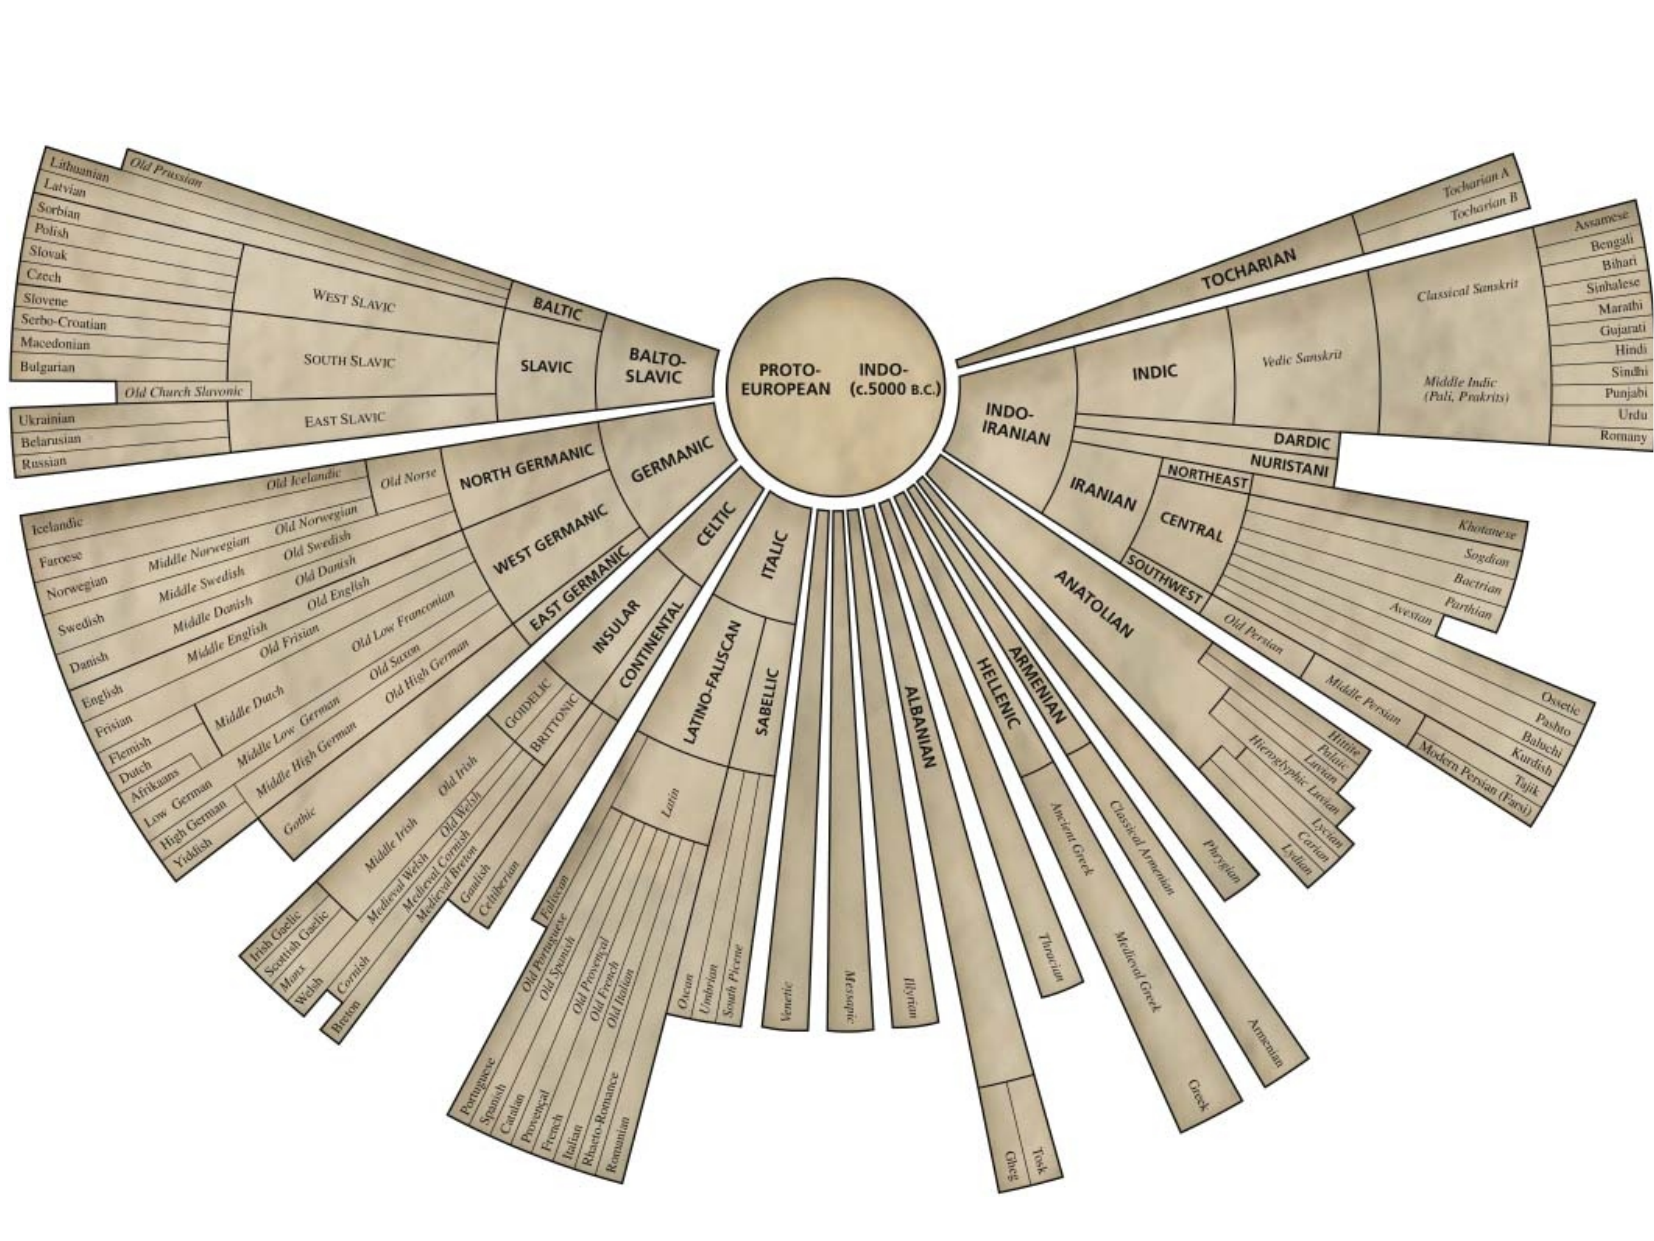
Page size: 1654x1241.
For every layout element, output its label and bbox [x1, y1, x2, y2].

picture [6, 141, 1654, 1198]
